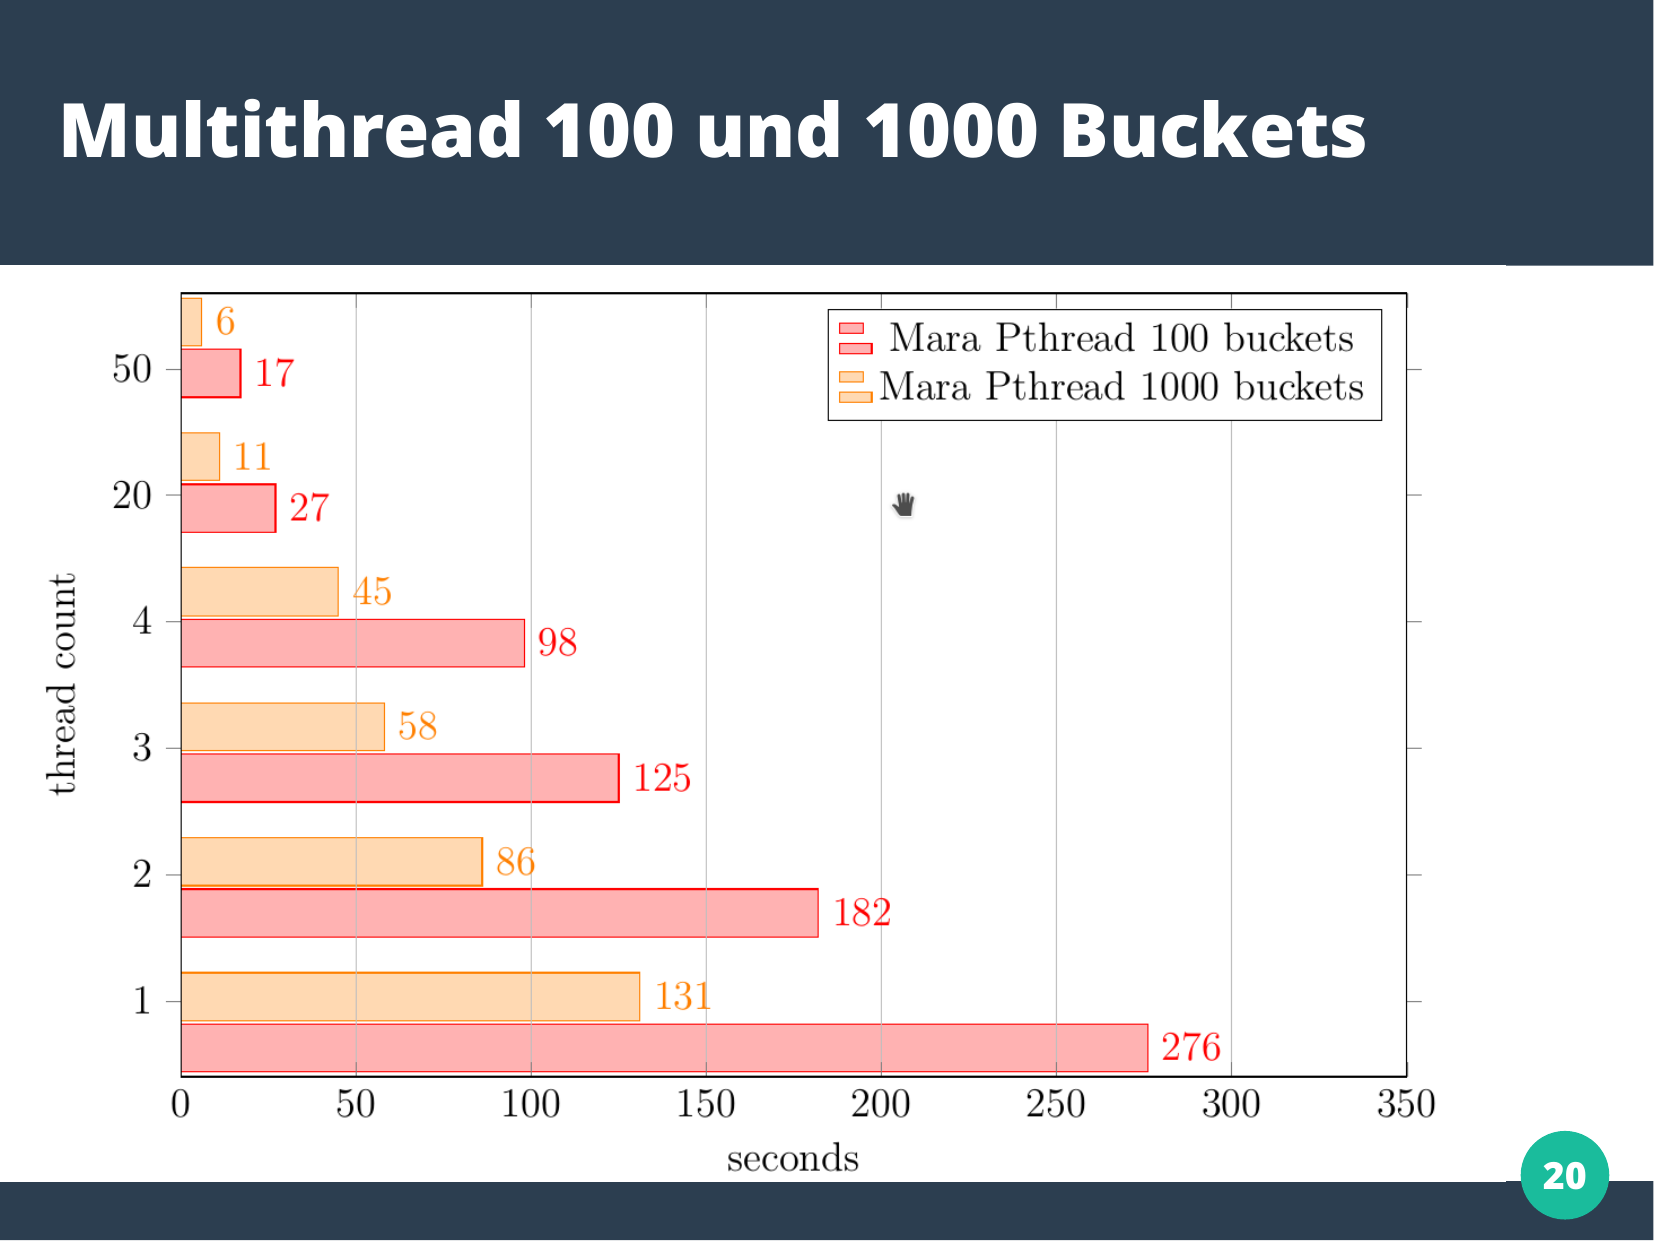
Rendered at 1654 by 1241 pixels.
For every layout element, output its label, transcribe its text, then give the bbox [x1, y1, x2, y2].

picture [0, 265, 1506, 1182]
title Multithread 100 und 1000 Buckets [59, 49, 1595, 207]
